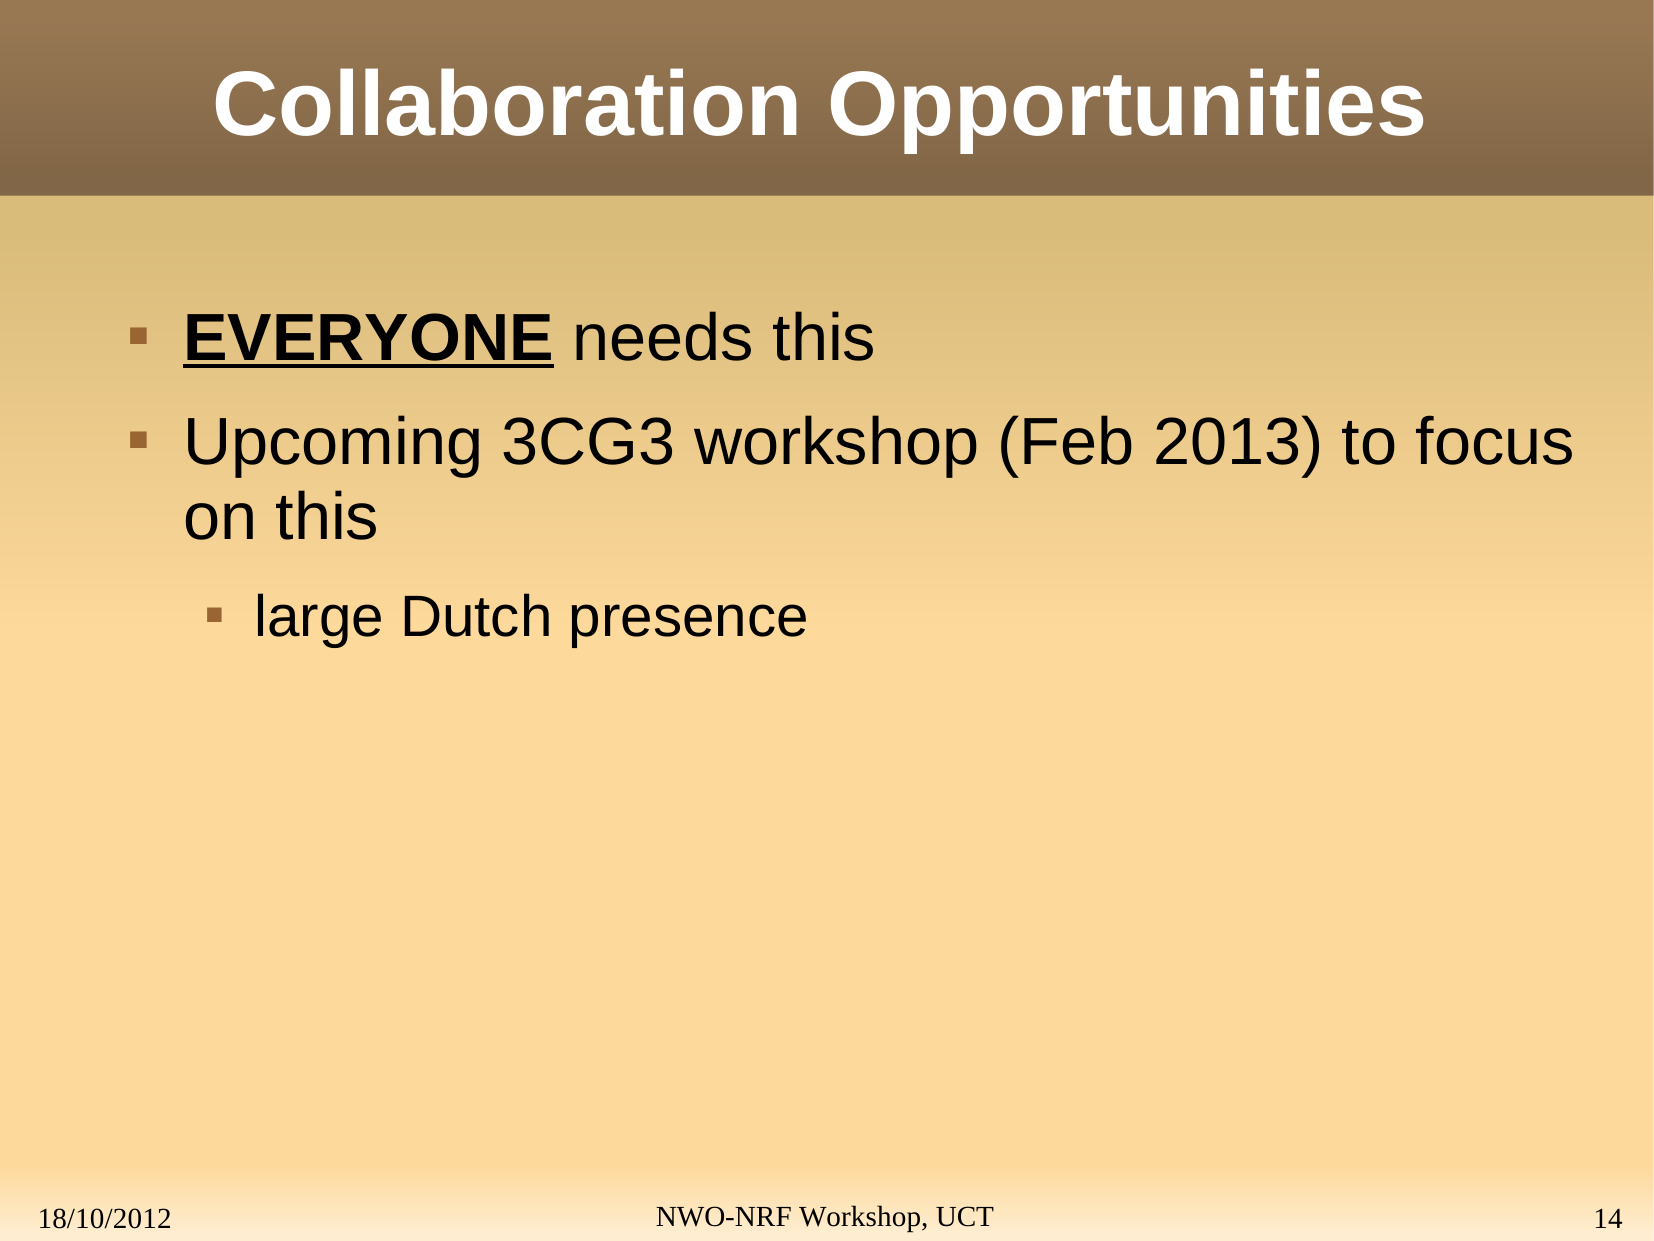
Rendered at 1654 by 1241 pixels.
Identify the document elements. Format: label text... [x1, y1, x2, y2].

list EVERYONE needs this Upcoming 3CG3 workshop (Feb 2013) to focus on this large Dutch presence [112, 300, 1601, 1119]
picture [0, 0, 1654, 1241]
title Collaboration Opportunities [76, 0, 1565, 208]
